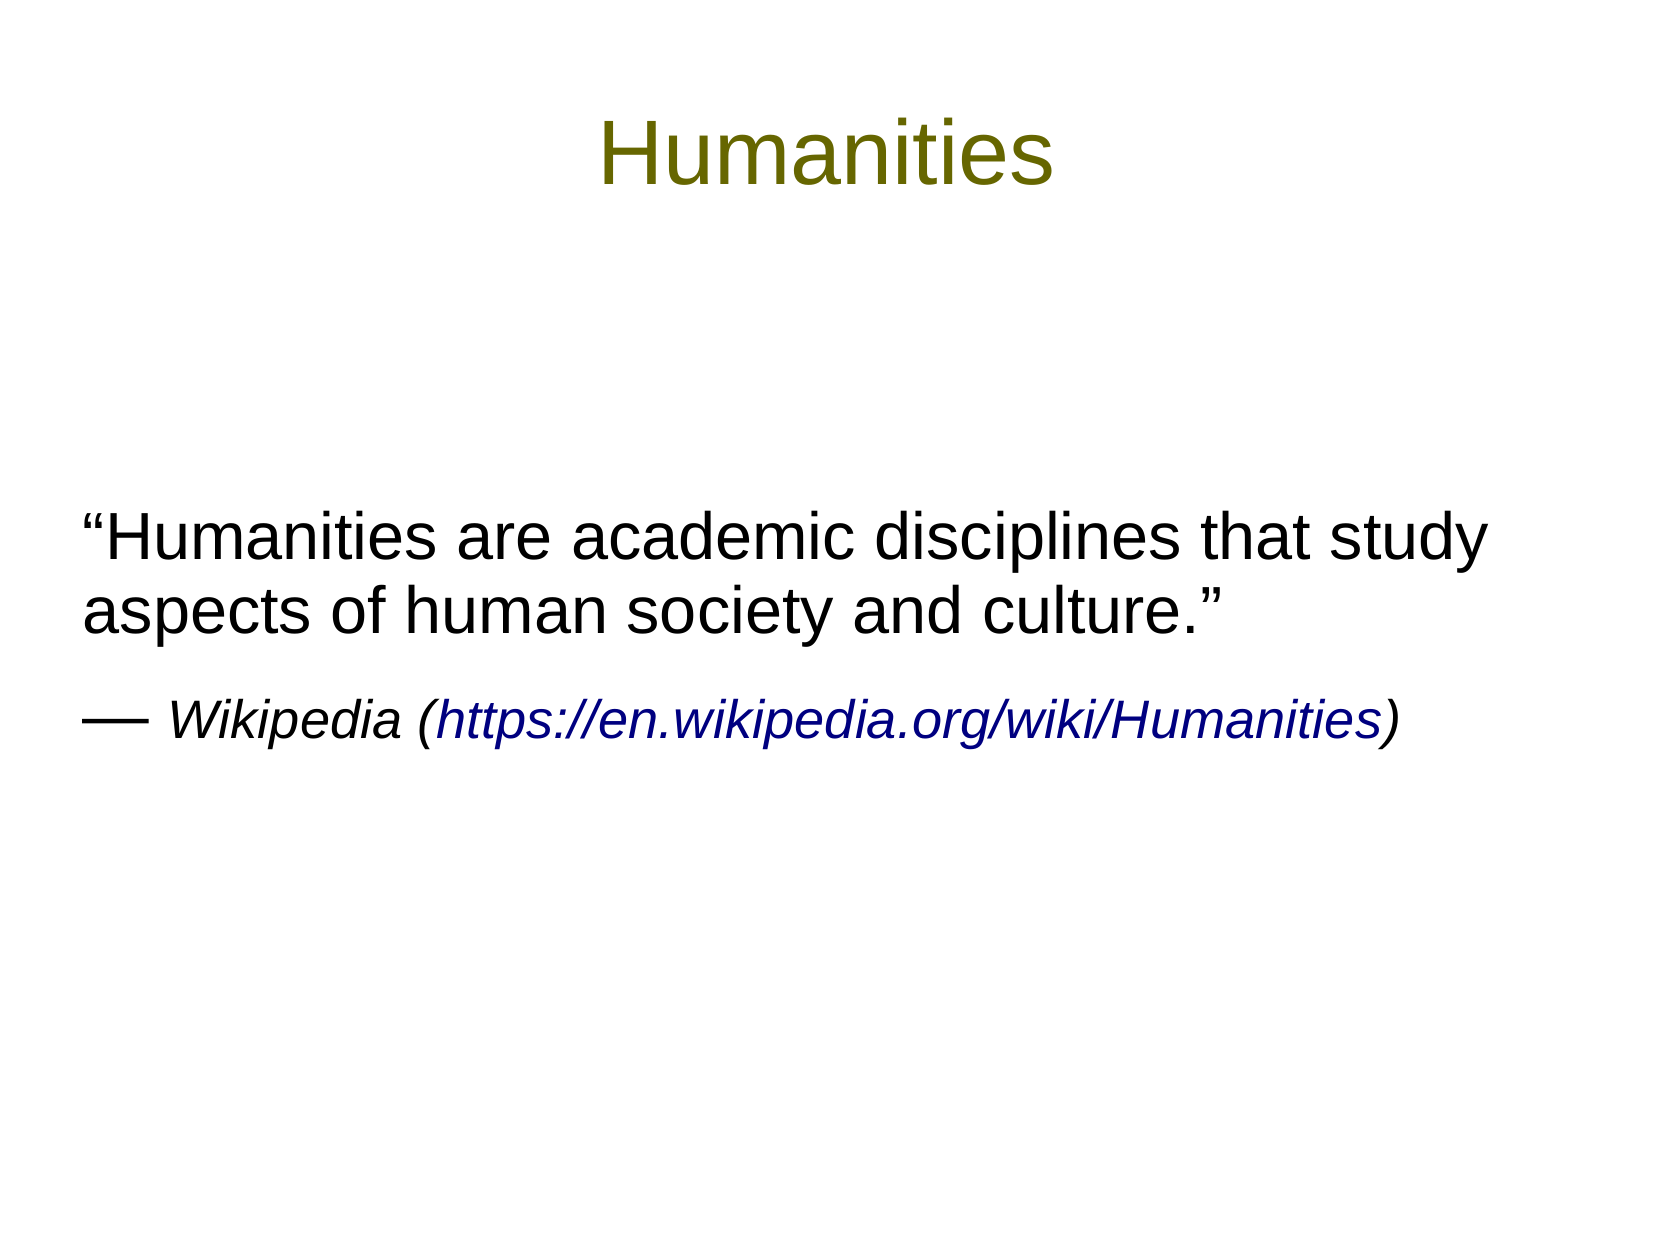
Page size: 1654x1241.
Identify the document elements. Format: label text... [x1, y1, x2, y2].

title Humanities [82, 49, 1571, 257]
list “Humanities are academic disciplines that study aspects of human society and culture.” — Wikipedia (https://en.wikipedia.org/wiki/Humanities) [82, 290, 1571, 1109]
